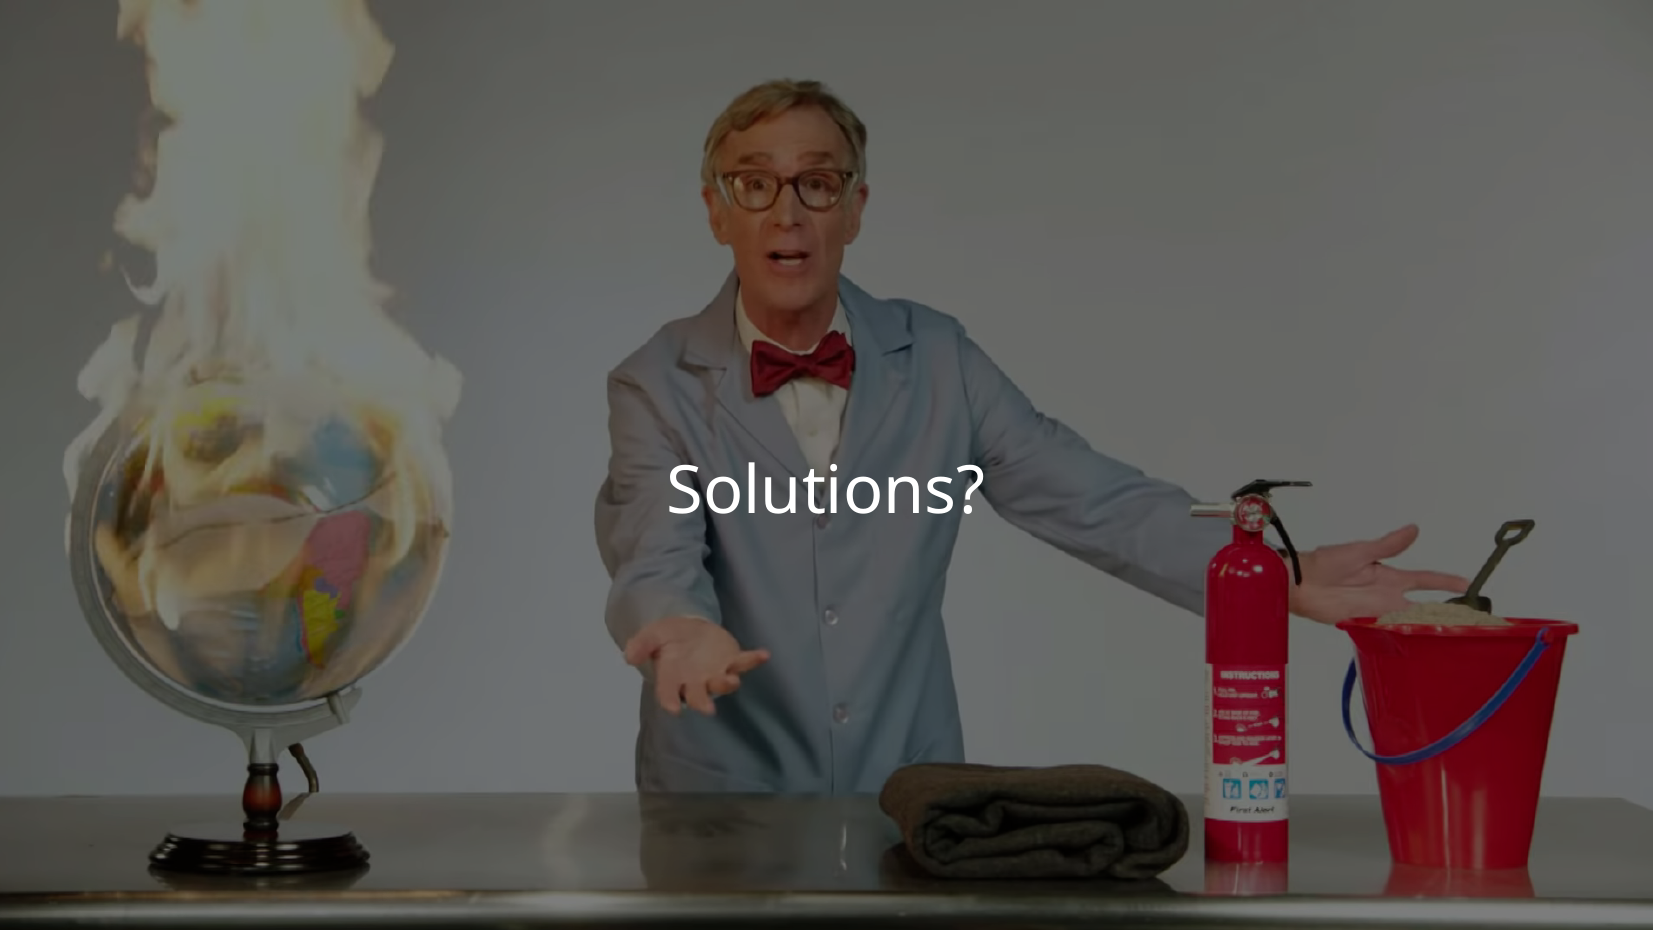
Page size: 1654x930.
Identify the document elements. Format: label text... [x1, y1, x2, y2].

picture [0, 0, 1653, 930]
text_box Solutions? [82, 217, 1571, 757]
